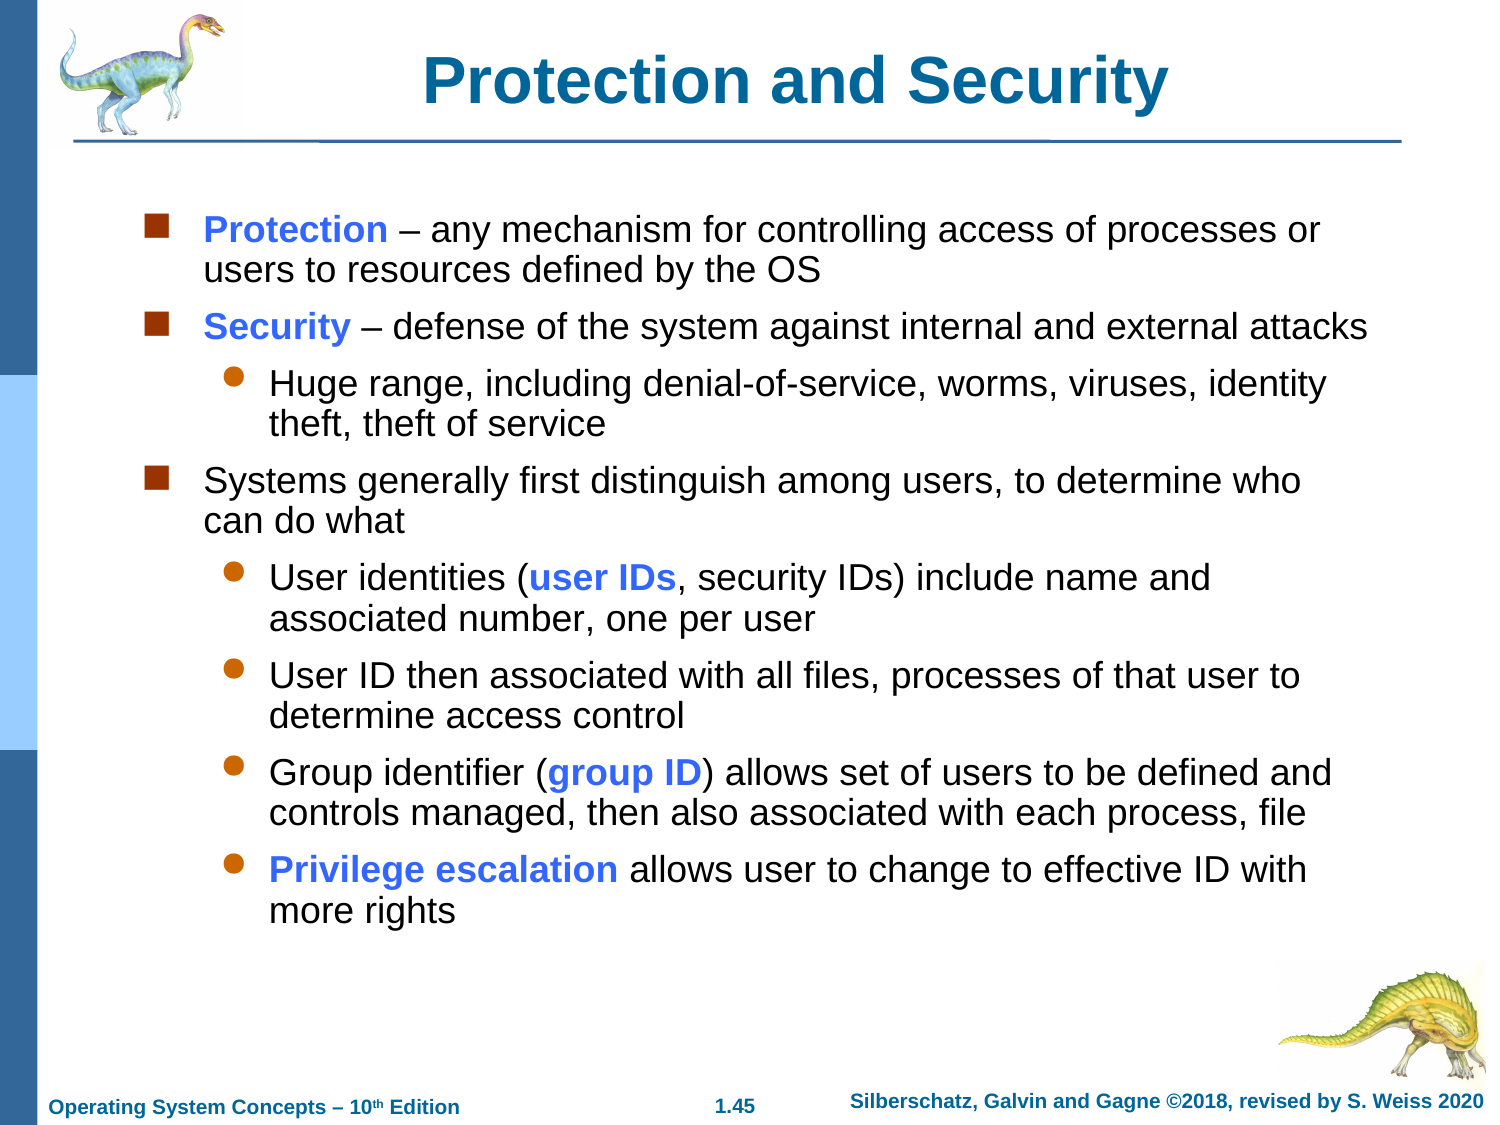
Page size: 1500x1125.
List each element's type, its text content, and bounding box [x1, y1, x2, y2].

text_box Protection and Security [167, 29, 1426, 125]
picture [46, 0, 243, 149]
text_box Protection – any mechanism for controlling access of processes or users to resources defined by the OS Security – defense of the system against internal and external attacks Huge range, including denial-of-service, worms, viruses, identity theft, theft of service Systems generally first distinguish among users, to determine who can do what User identities (user IDs, security IDs) include name and associated number, one per user User ID then associated with all files, processes of that user to determine access control Group identifier (group ID) allows set of users to be defined and controls managed, then also associated with each process, file Privilege escalation allows user to change to effective ID with more rights [132, 202, 1388, 1053]
picture [1275, 959, 1486, 1090]
